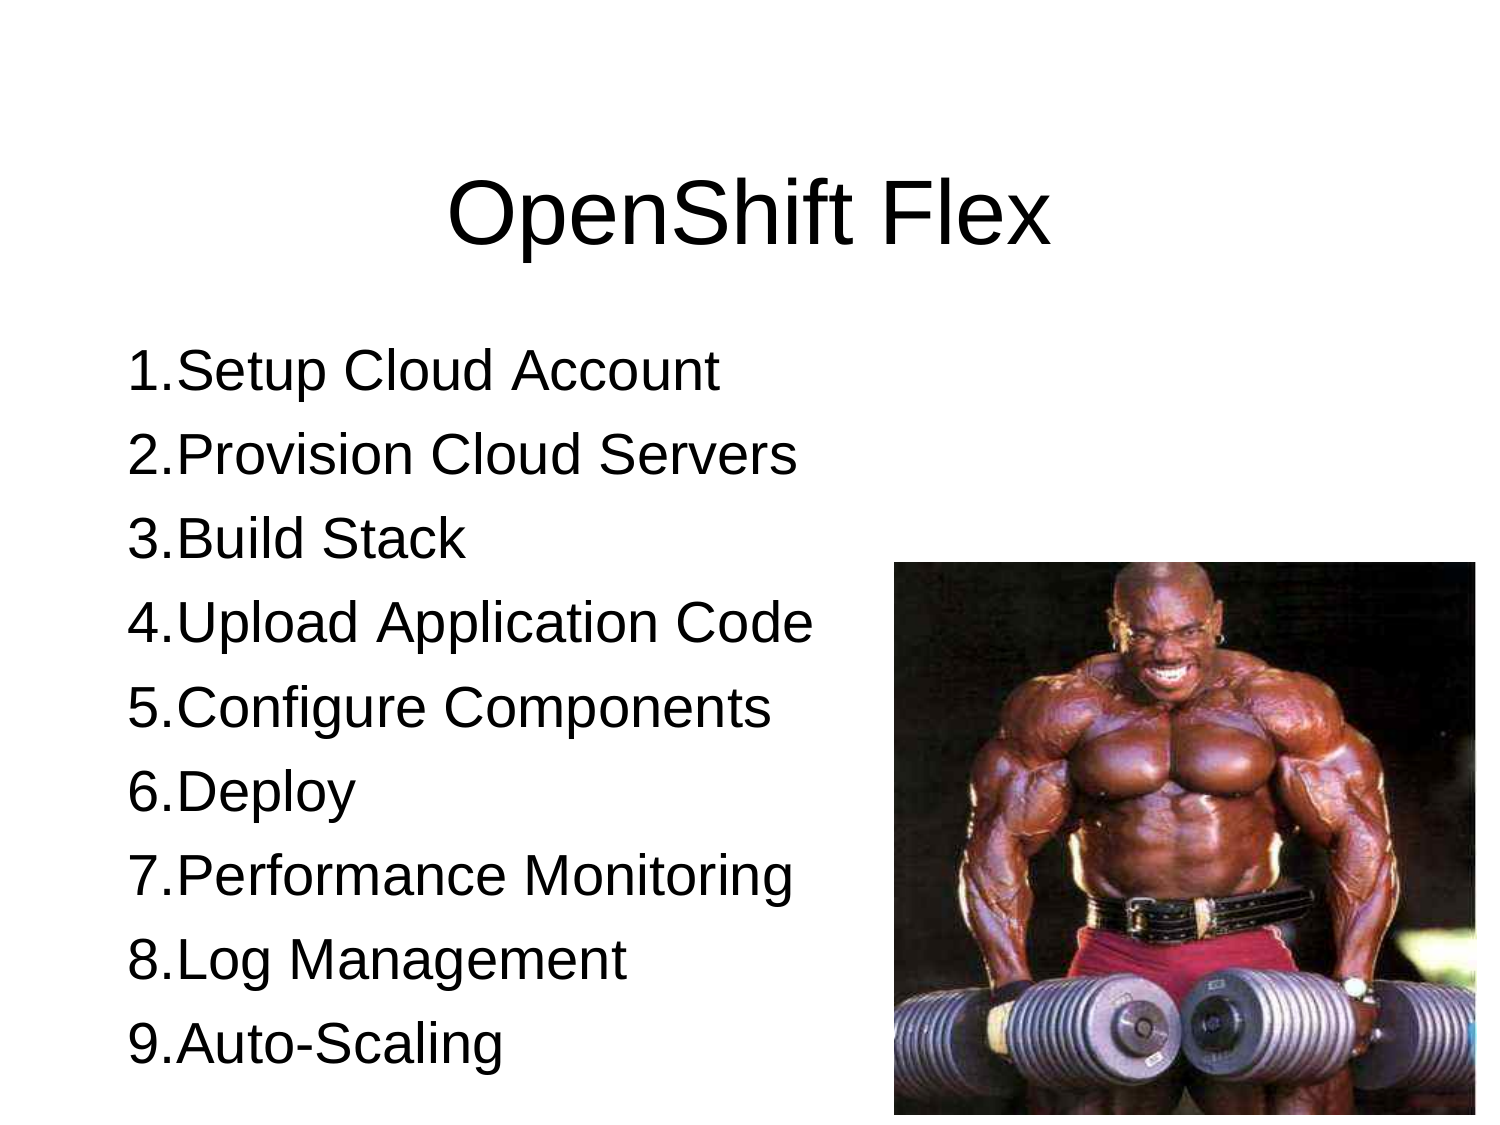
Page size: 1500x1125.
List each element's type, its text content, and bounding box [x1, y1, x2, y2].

picture [894, 562, 1477, 1115]
list Setup Cloud Account Provision Cloud Servers Build Stack Upload Application Code Configure Components Deploy Performance Monitoring Log Management Auto-Scaling [112, 324, 1388, 1090]
title OpenShift Flex [112, 112, 1388, 303]
